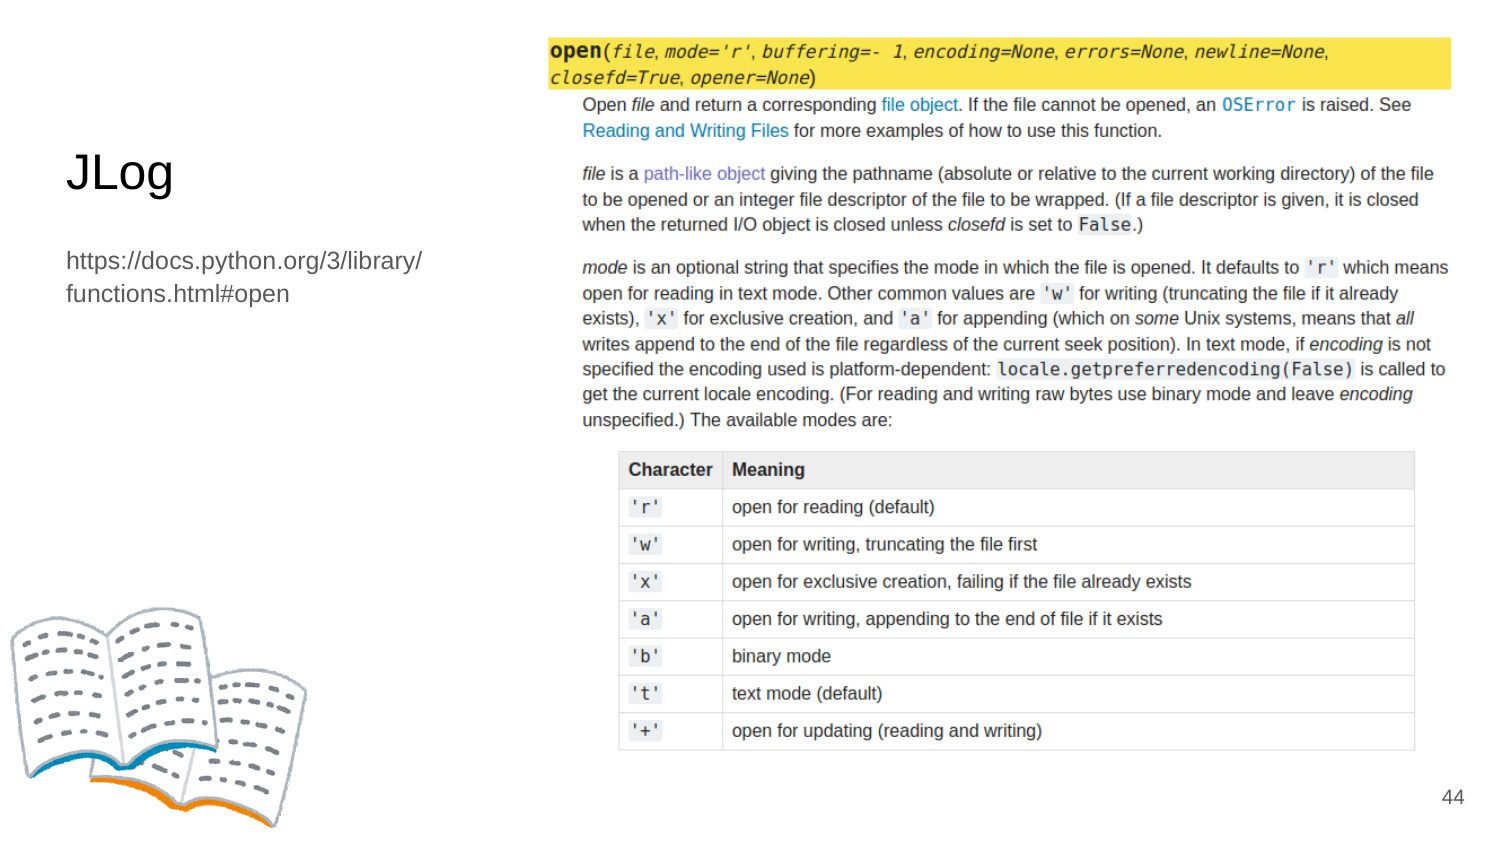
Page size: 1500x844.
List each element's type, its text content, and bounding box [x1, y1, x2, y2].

picture [0, 586, 316, 844]
title JLog [51, 91, 512, 216]
picture [536, 24, 1475, 763]
list https://docs.python.org/3/library/functions.html#open [51, 227, 512, 750]
slide_number <number> [1389, 764, 1480, 830]
